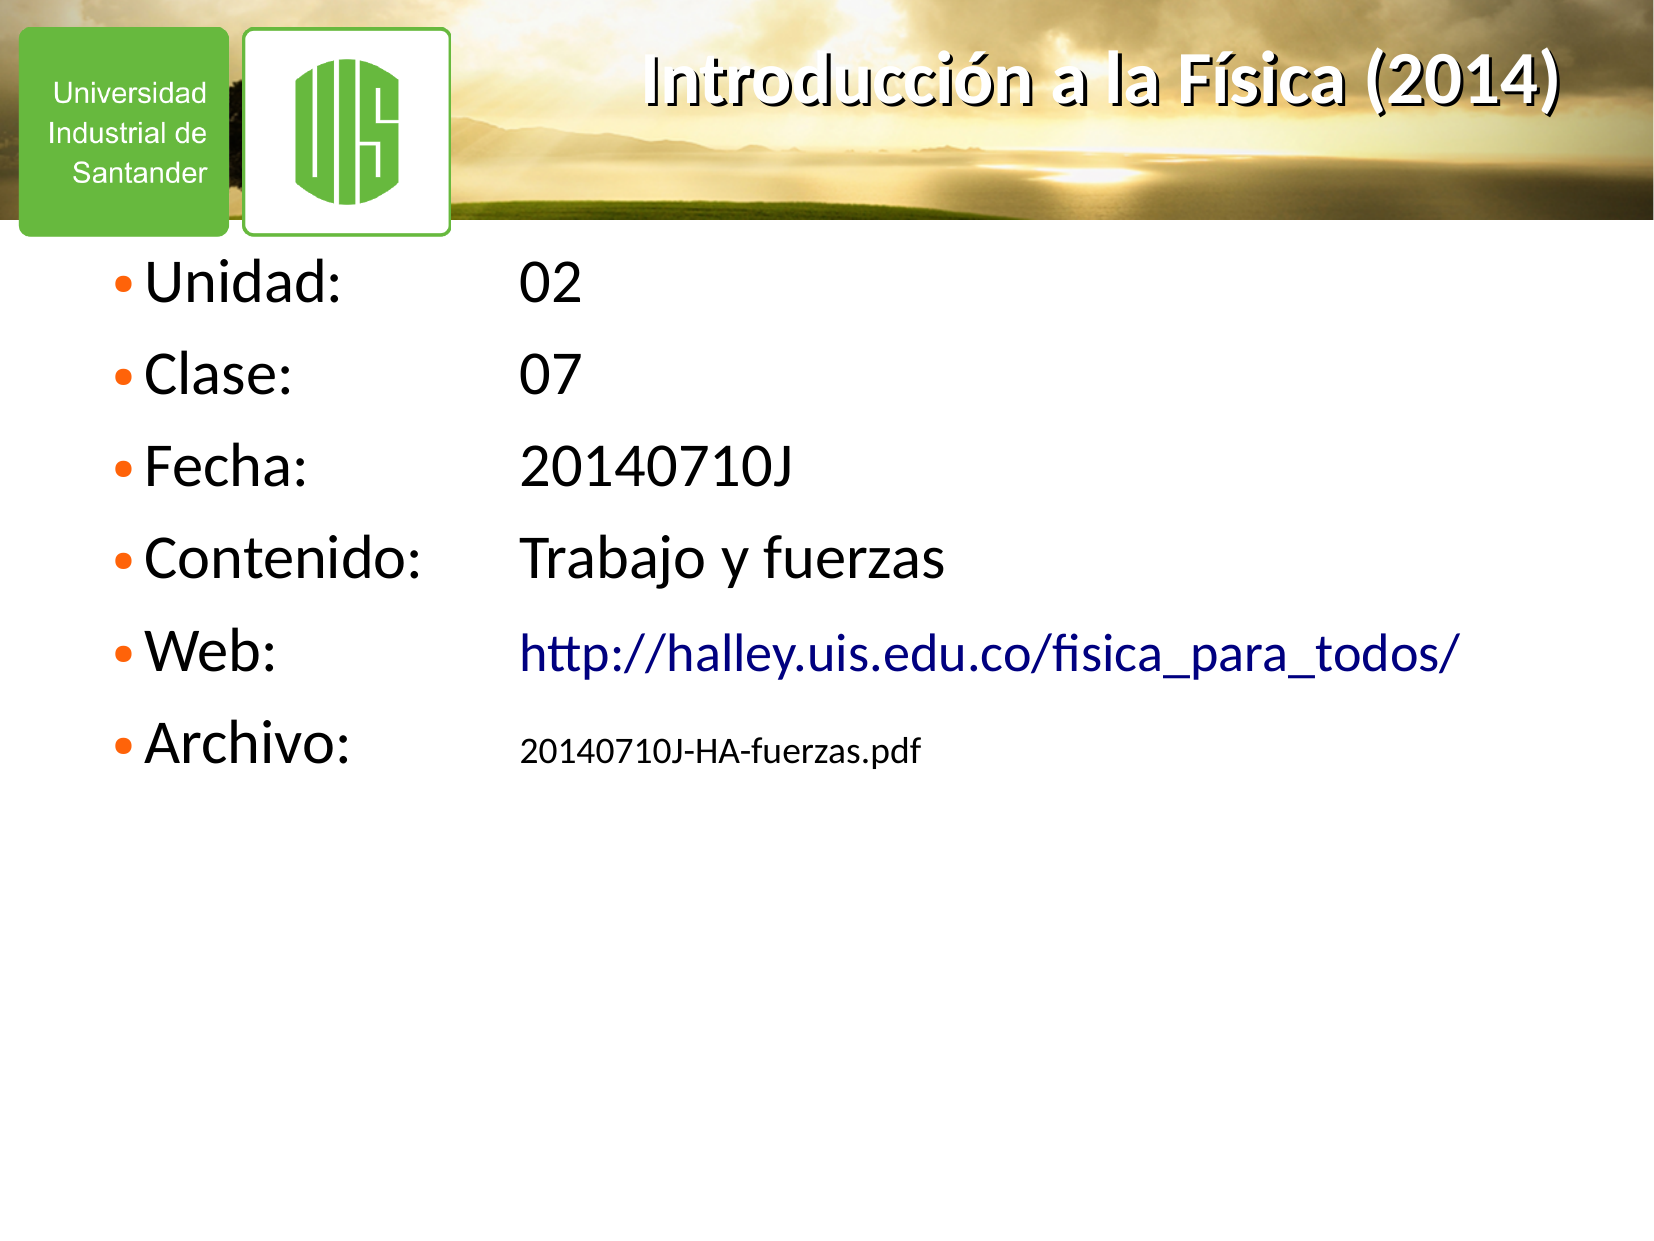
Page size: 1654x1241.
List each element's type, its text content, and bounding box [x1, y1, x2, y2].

title Introducción a la Física (2014) [75, 19, 1564, 151]
picture [0, 0, 1654, 237]
list Unidad: 02 Clase: 07 Fecha: 20140710J Contenido: Trabajo y fuerzas Web: http://halley.uis.edu.co/fisica_para_todos/ Archivo: 20140710J-HA-fuerzas.pdf [82, 255, 1571, 1126]
